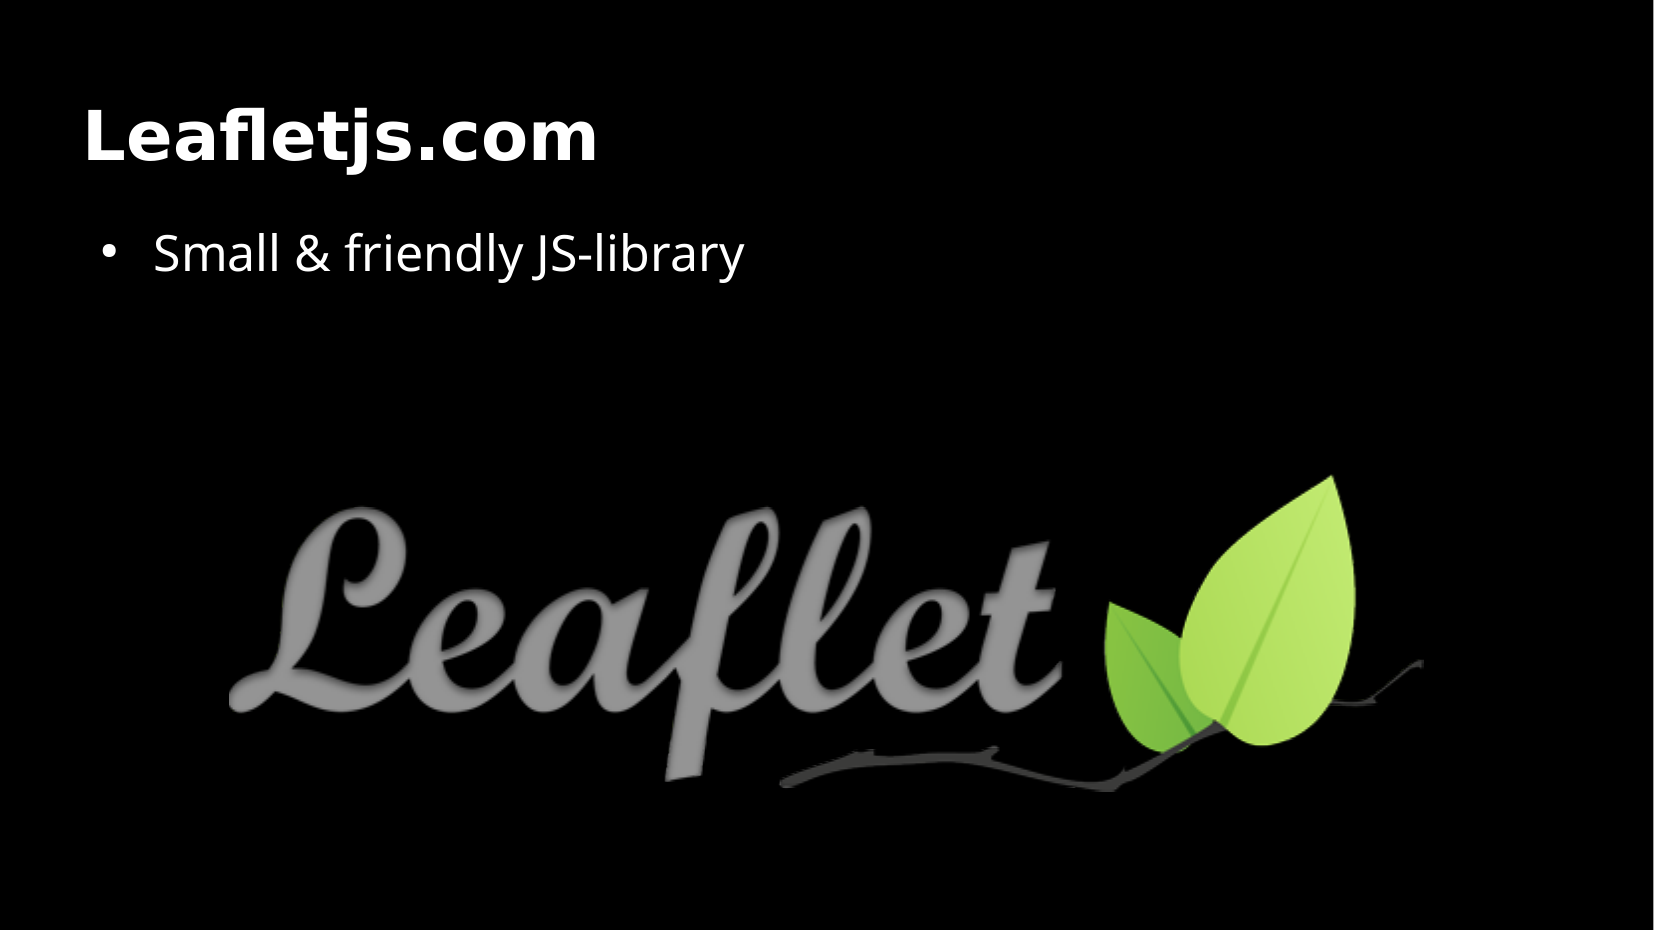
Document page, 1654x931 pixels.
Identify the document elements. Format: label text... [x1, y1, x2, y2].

picture [229, 474, 1424, 792]
list Small & friendly JS-library [82, 217, 1571, 461]
title Leafletjs.com [82, 59, 1571, 215]
